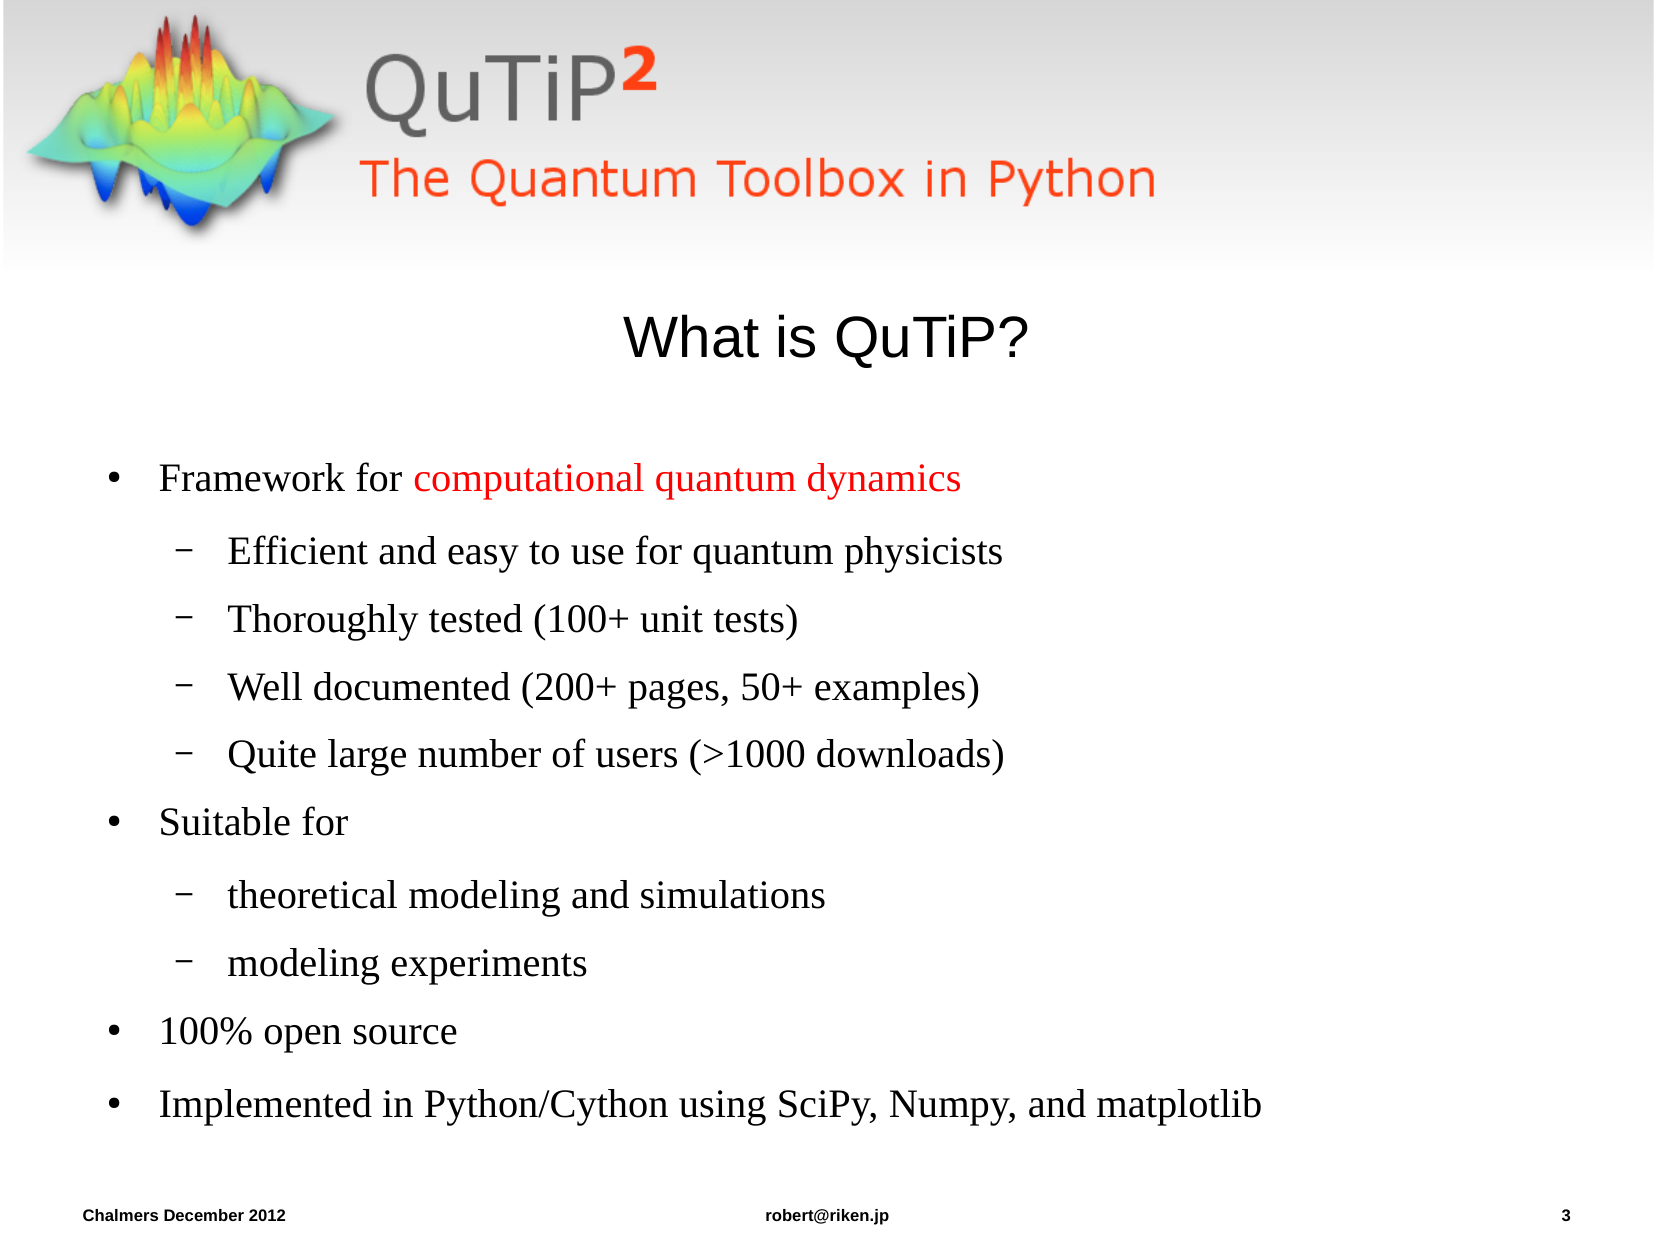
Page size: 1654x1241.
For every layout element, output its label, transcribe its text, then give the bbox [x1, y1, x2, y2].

list Framework for computational quantum dynamics Efficient and easy to use for quantum physicists Thoroughly tested (100+ unit tests) Well documented (200+ pages, 50+ examples) Quite large number of users (>1000 downloads) Suitable for theoretical modeling and simulations modeling experiments 100% open source Implemented in Python/Cython using SciPy, Numpy, and matplotlib [90, 455, 1571, 1131]
title What is QuTiP? [82, 273, 1571, 401]
picture [3, 0, 1654, 273]
